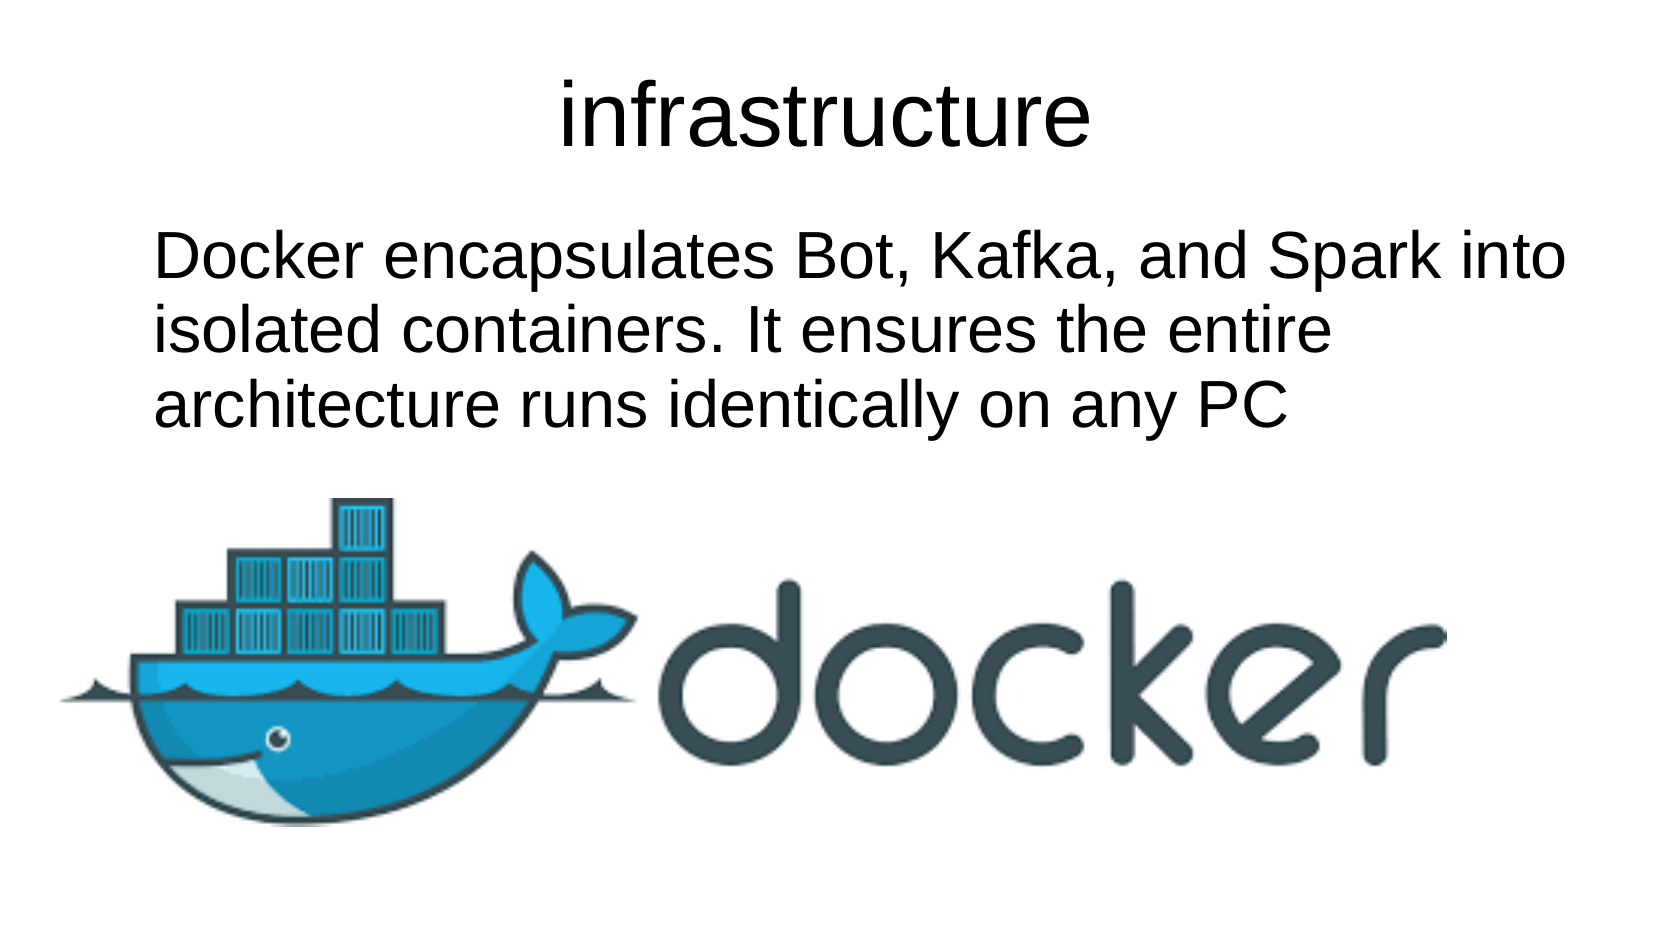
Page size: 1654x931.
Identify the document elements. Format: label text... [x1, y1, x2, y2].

title infrastructure [82, 37, 1571, 193]
picture [59, 498, 1447, 827]
list Docker encapsulates Bot, Kafka, and Spark into isolated containers. It ensures the entire architecture runs identically on any PC [82, 217, 1571, 758]
